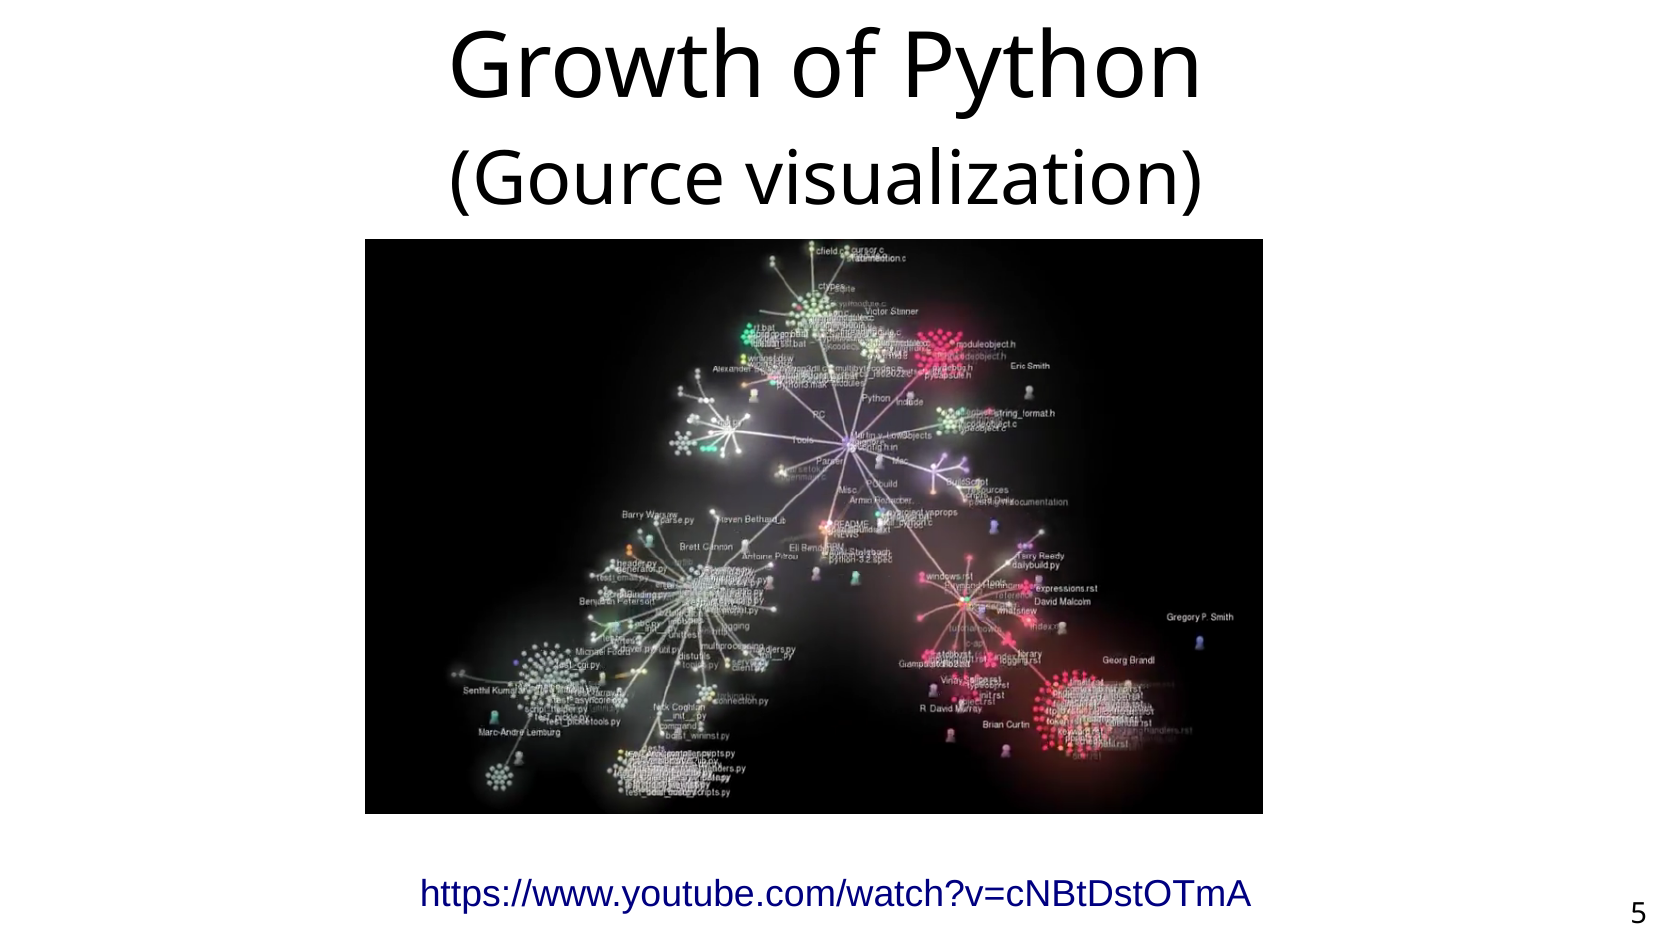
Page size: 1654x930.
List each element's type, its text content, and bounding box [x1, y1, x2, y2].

picture [365, 239, 1263, 814]
text_box https://www.youtube.com/watch?v=cNBtDstOTmA [405, 864, 1321, 922]
title Growth of Python (Gource visualization) [82, 1, 1571, 225]
